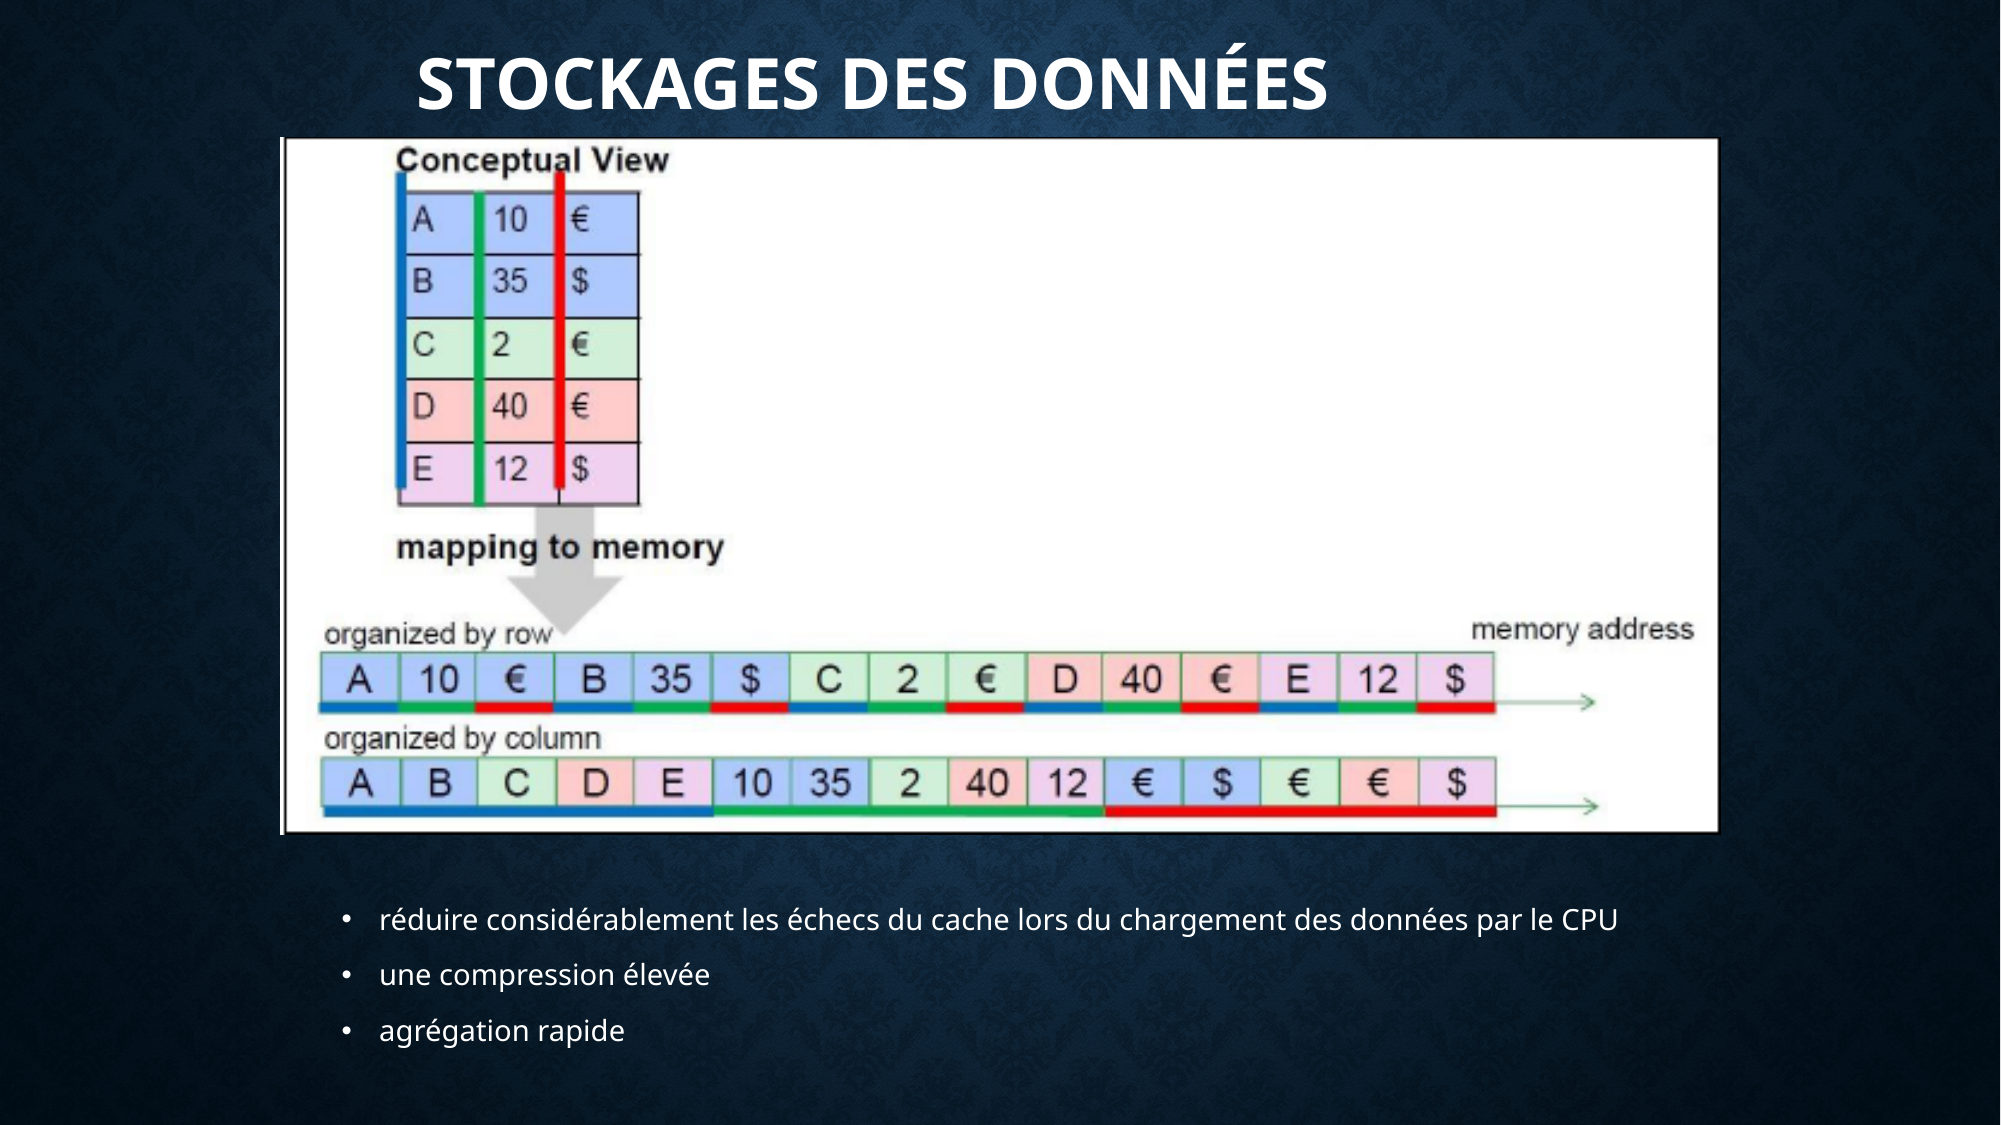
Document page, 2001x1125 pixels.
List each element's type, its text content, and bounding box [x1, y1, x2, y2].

title Stockages des données [291, 30, 1475, 124]
list réduire considérablement les échecs du cache lors du chargement des données par le CPU une compression élevée agrégation rapide [326, 893, 1677, 1064]
picture [0, 0, 2001, 1125]
